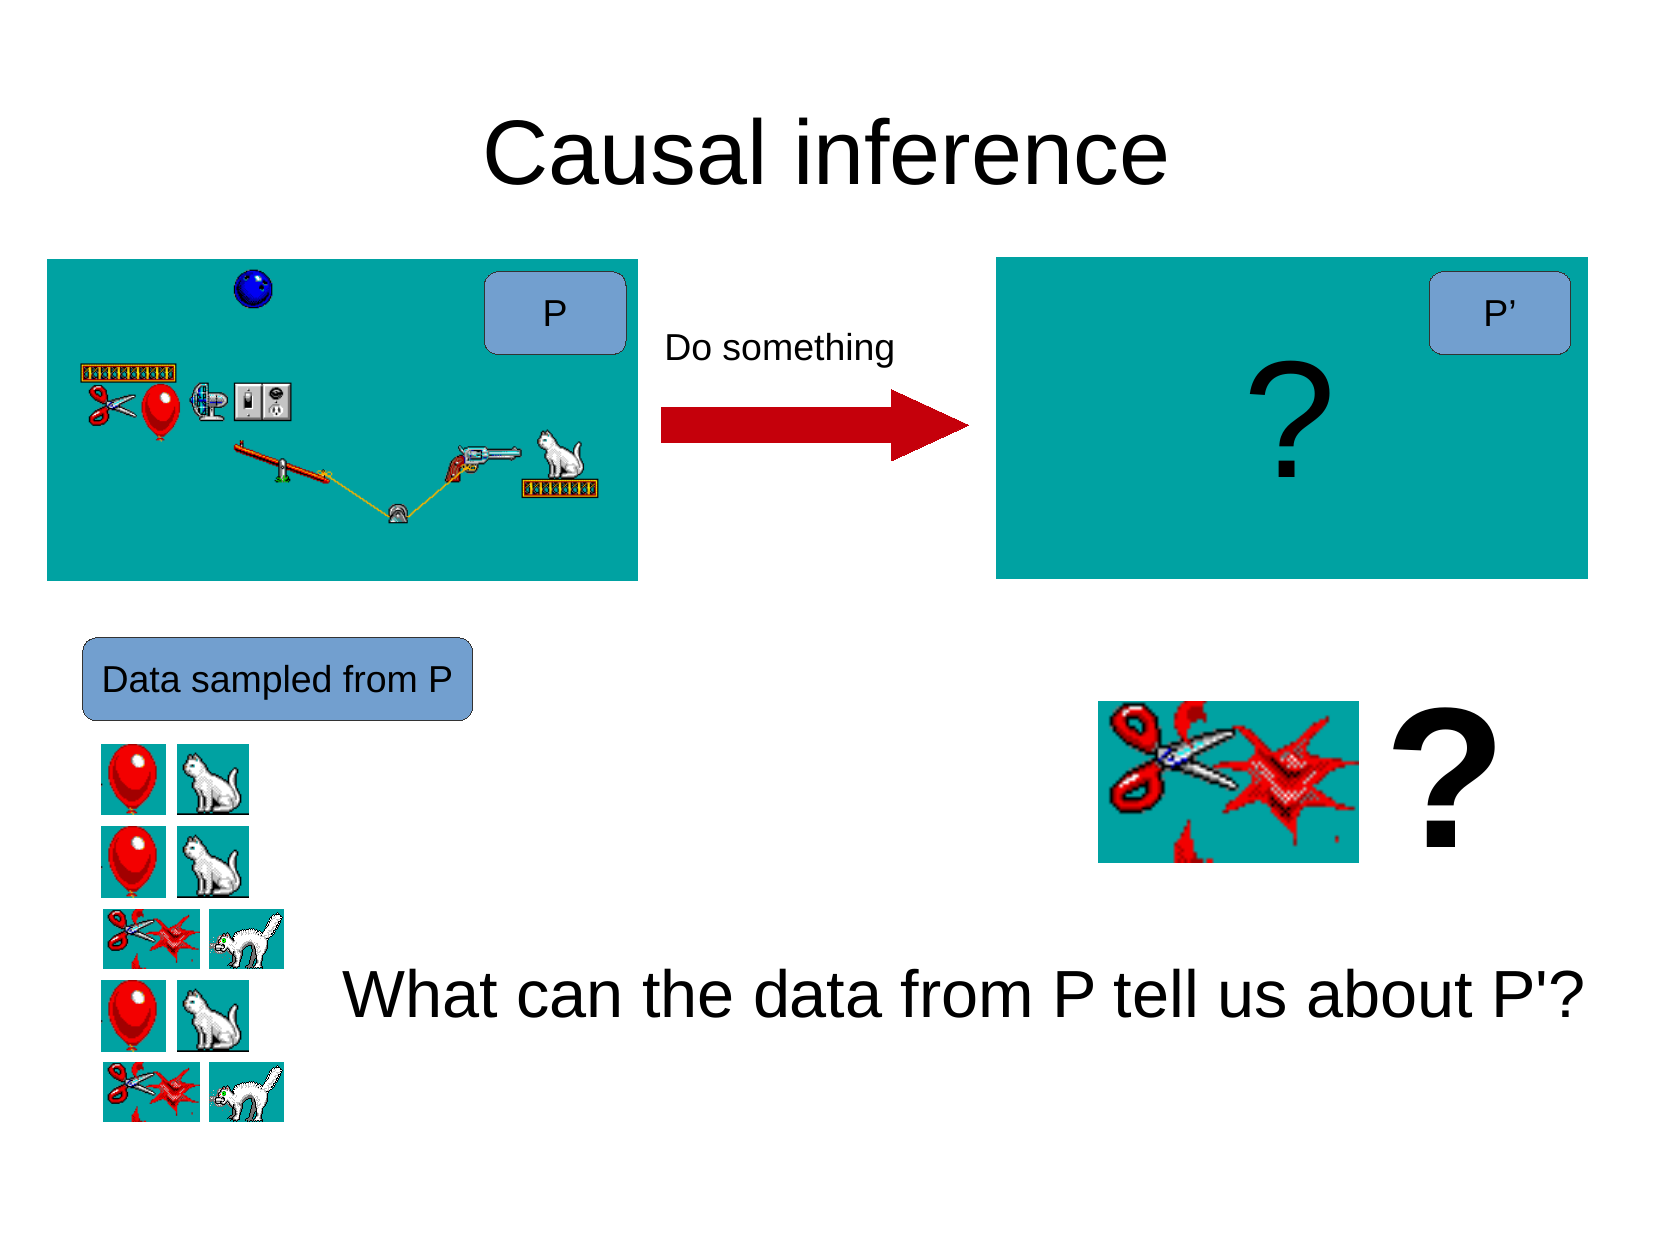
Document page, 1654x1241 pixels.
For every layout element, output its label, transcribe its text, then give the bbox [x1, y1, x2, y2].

subtitle What can the data from P tell us about P'? [342, 956, 1595, 1182]
picture [103, 1062, 200, 1123]
text_box P’ [1429, 271, 1571, 355]
text_box ? [1370, 659, 1560, 898]
picture [101, 980, 166, 1052]
picture [996, 257, 1588, 580]
picture [177, 826, 249, 898]
picture [101, 826, 166, 898]
picture [47, 259, 638, 581]
picture [209, 909, 284, 969]
text_box P [484, 271, 627, 355]
picture [177, 744, 249, 815]
picture [209, 1062, 284, 1123]
picture [101, 744, 166, 815]
text_box ? [1228, 318, 1359, 520]
picture [177, 980, 249, 1052]
text_box [661, 389, 969, 461]
picture [1098, 701, 1359, 863]
text_box Do something [649, 318, 996, 376]
title Causal inference [82, 49, 1571, 257]
text_box Data sampled from P [82, 637, 473, 721]
picture [103, 909, 200, 969]
